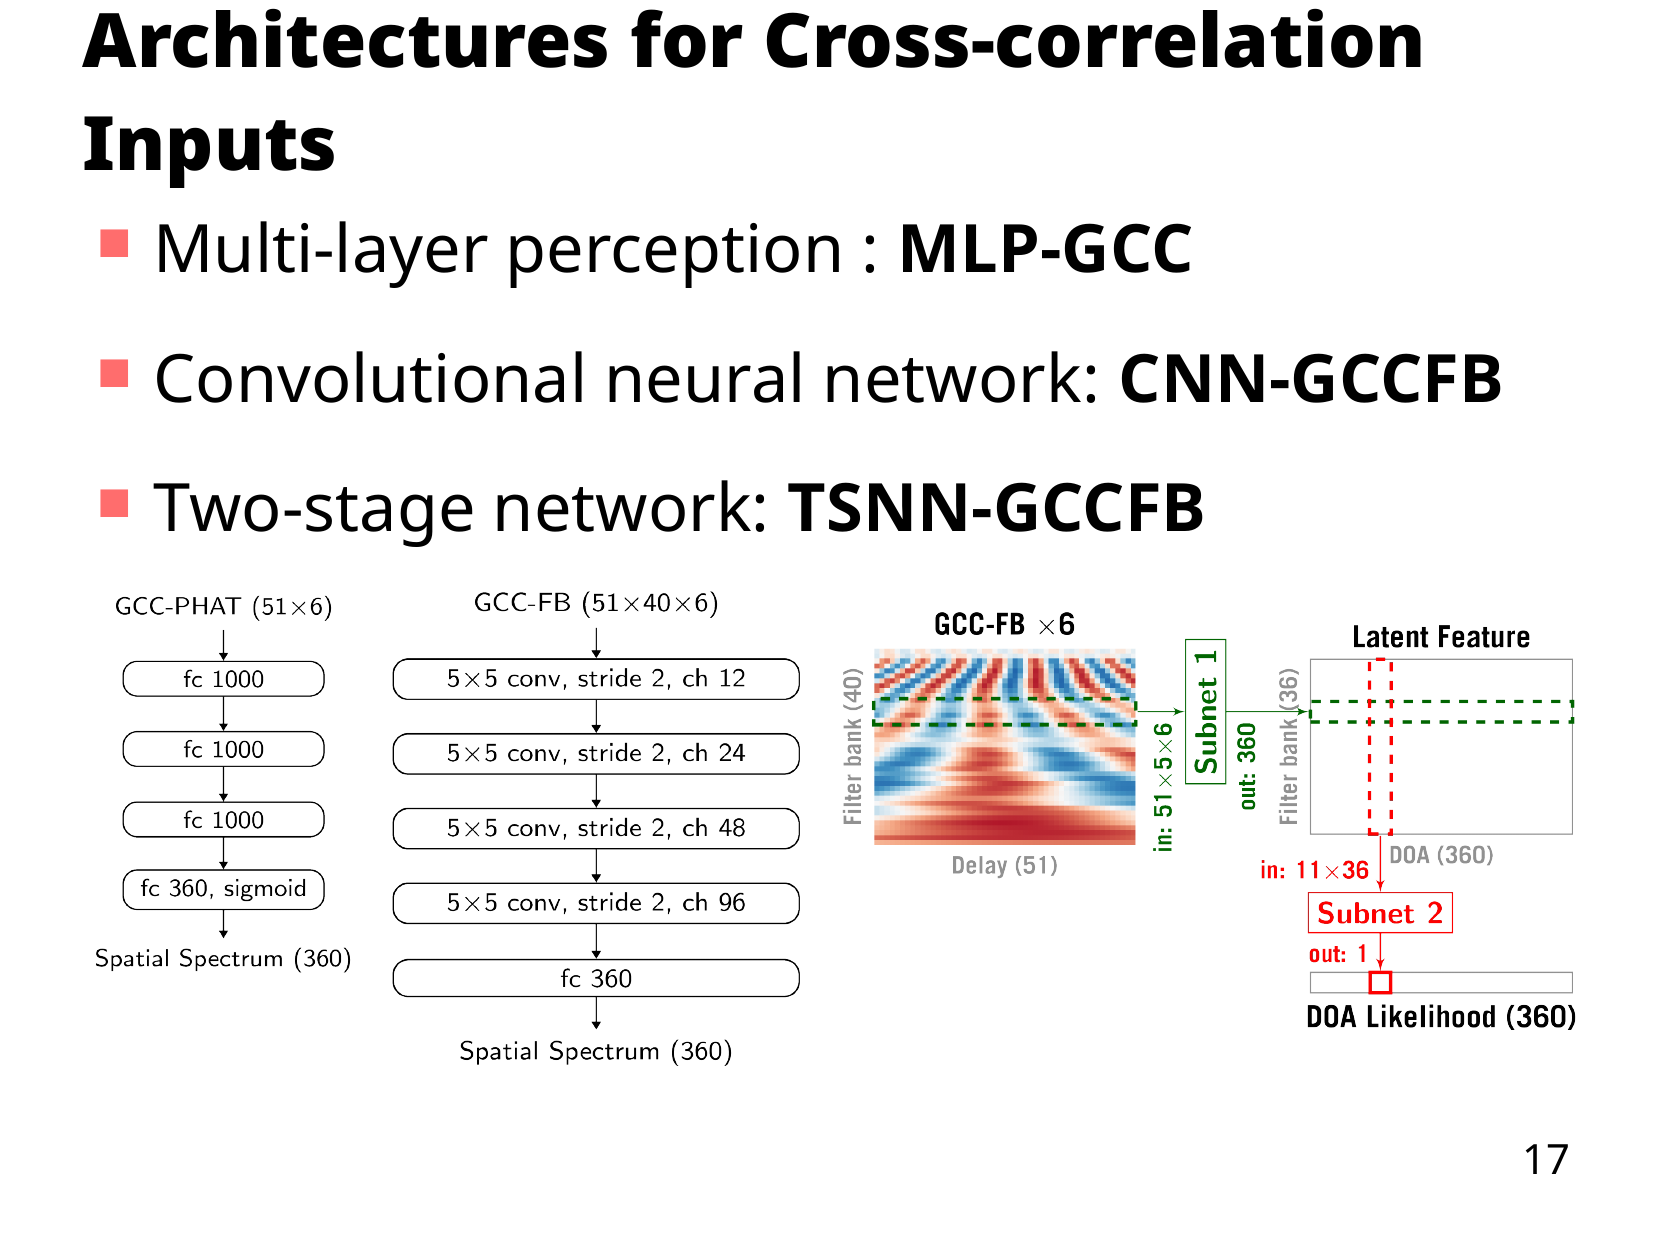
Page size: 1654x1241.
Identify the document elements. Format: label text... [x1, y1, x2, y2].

picture [383, 582, 800, 1075]
picture [832, 602, 1587, 1040]
picture [77, 587, 361, 981]
title Architectures for Cross-correlation Inputs [82, 0, 1571, 195]
list Multi-layer perception : MLP-GCC Convolutional neural network: CNN-GCCFB Two-stage network: TSNN-GCCFB [82, 200, 1571, 1111]
